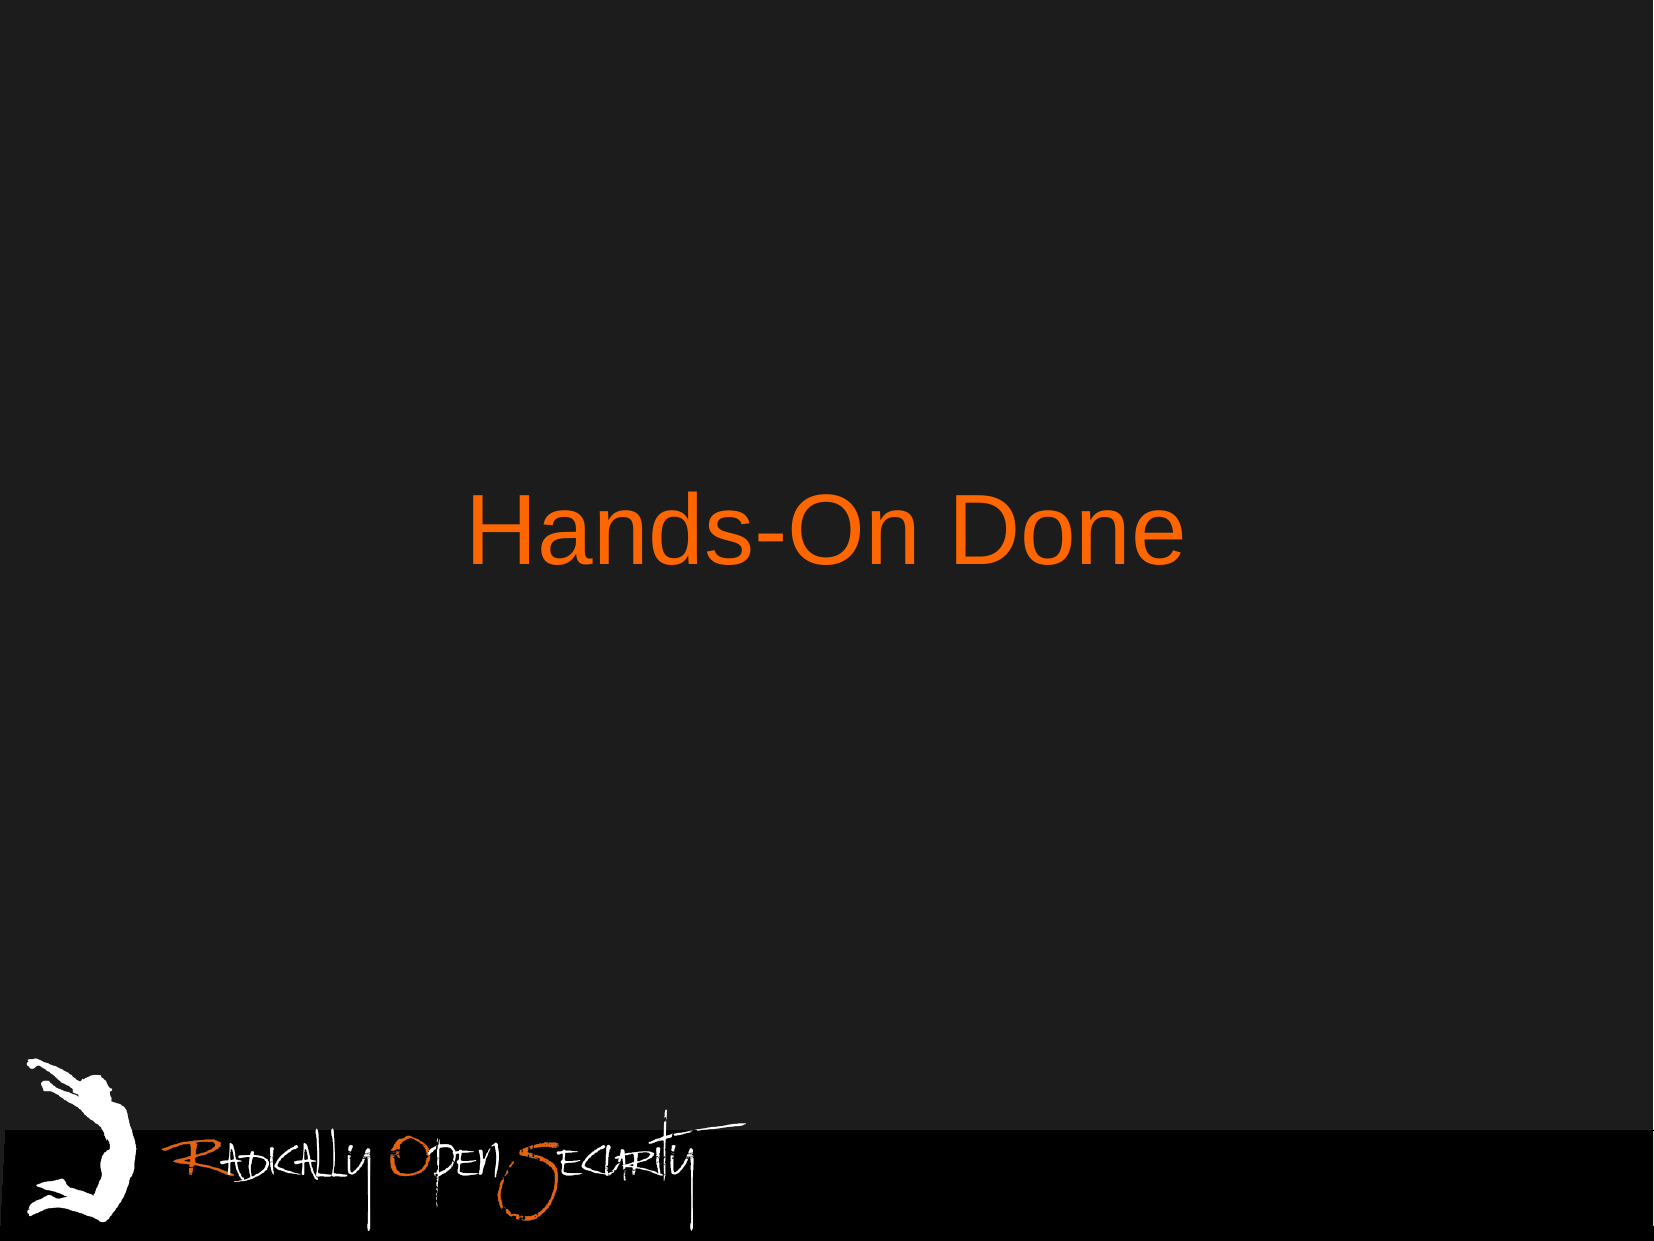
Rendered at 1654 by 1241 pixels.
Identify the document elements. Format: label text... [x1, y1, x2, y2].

subtitle Hands-On Done [82, 49, 1571, 1010]
picture [0, 1022, 778, 1241]
